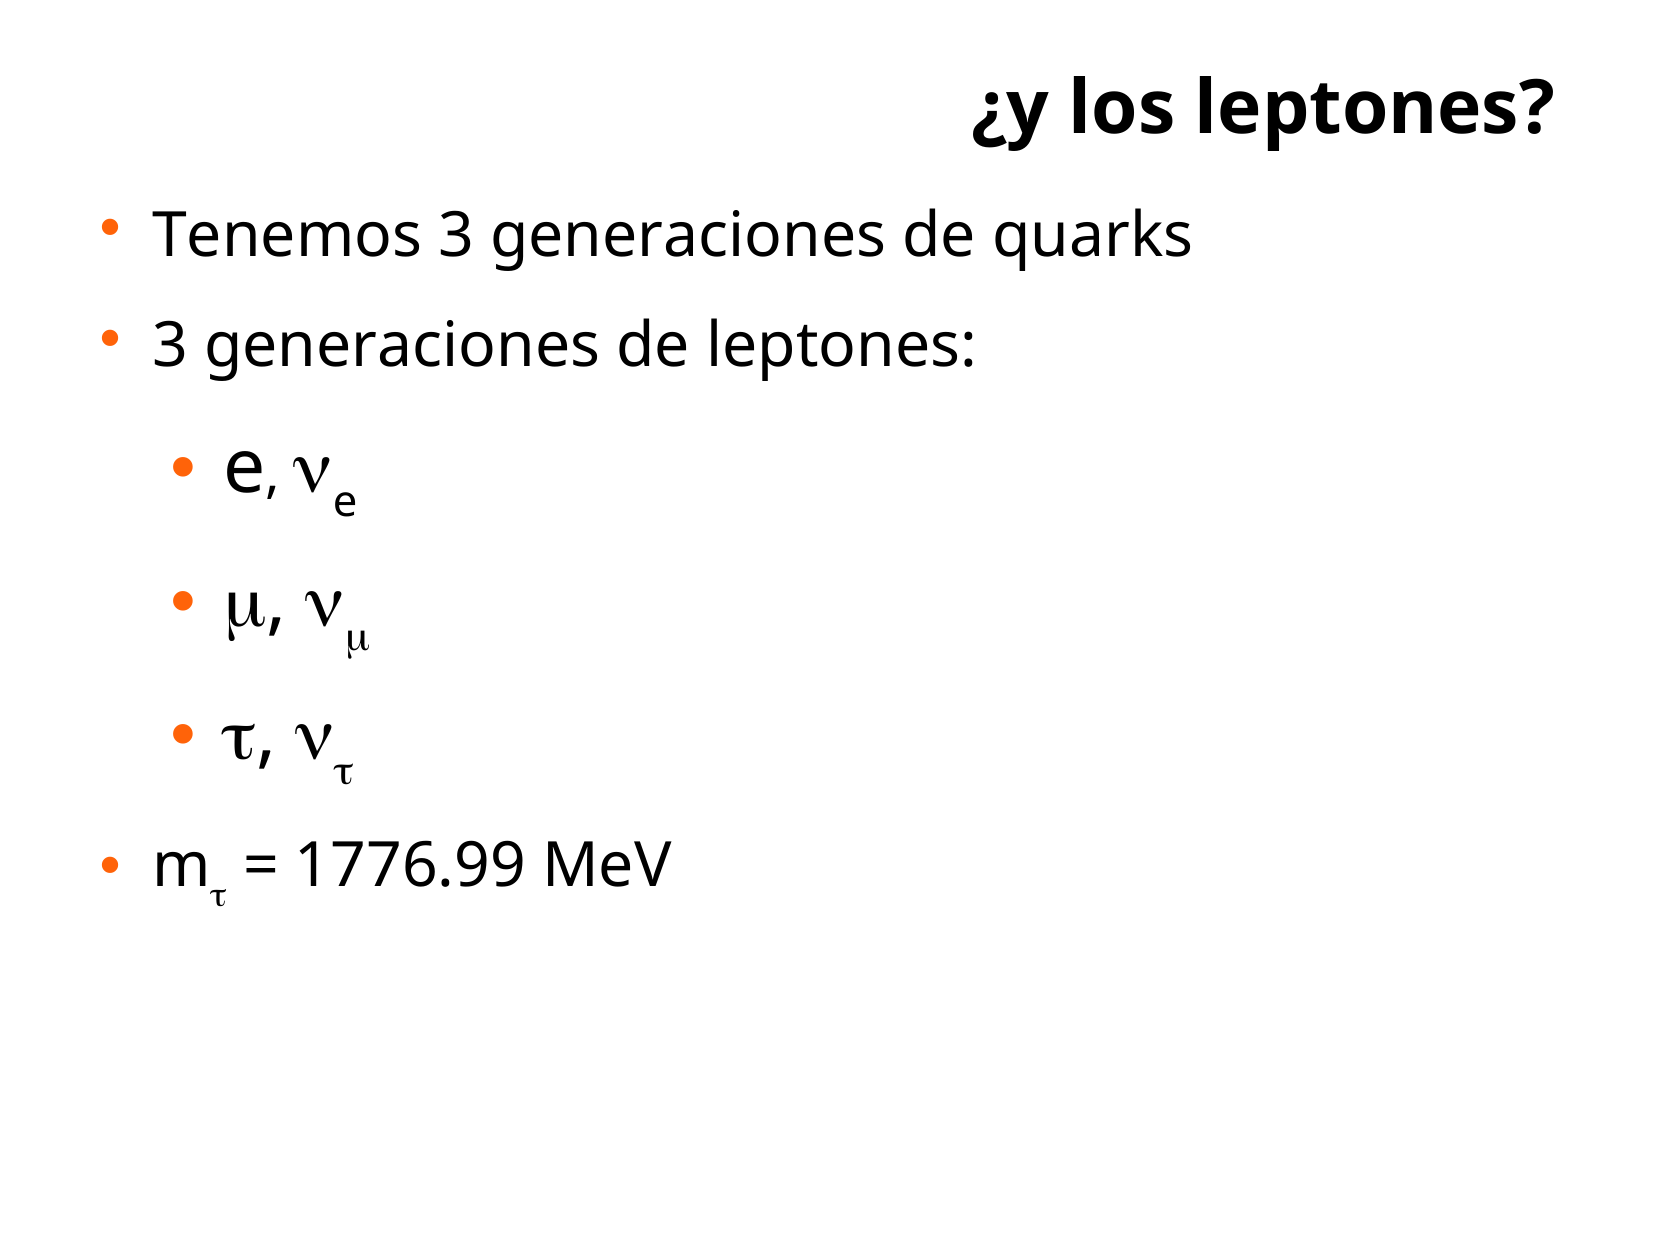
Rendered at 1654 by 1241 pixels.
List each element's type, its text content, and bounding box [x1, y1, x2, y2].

list Tenemos 3 generaciones de quarks 3 generaciones de leptones: e, e ,  ,  m = 1776.99 MeV [82, 187, 1571, 1007]
title ¿y los leptones? [86, 49, 1575, 151]
